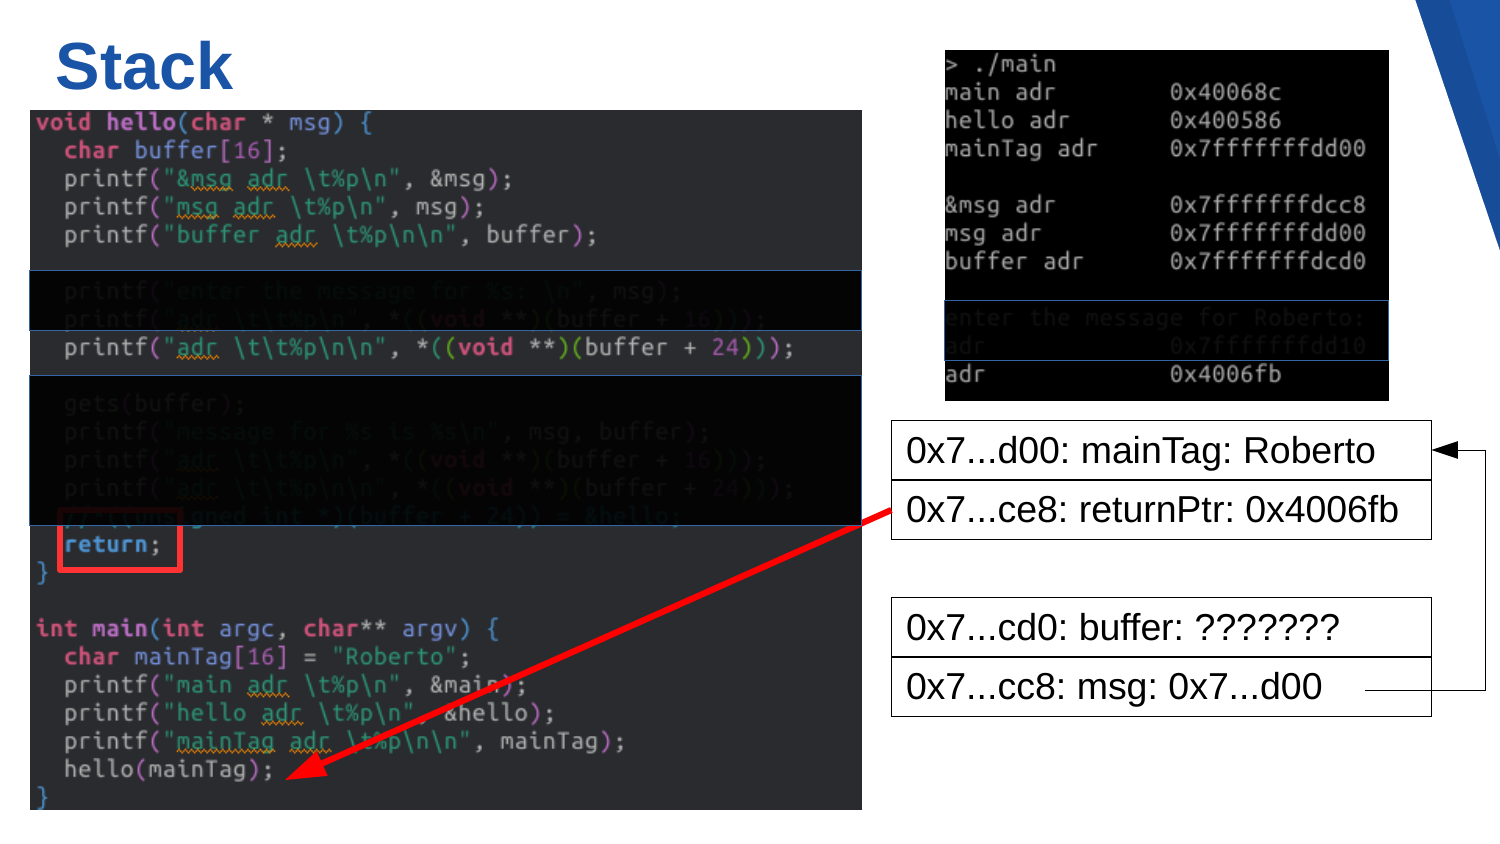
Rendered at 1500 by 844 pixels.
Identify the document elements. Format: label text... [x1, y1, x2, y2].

picture [945, 50, 1389, 300]
picture [30, 110, 862, 270]
picture [30, 526, 862, 811]
text_box [944, 300, 1389, 361]
text_box 0x7...ce8: returnPtr: 0x4006fb [891, 479, 1432, 540]
picture [945, 361, 1389, 401]
text_box [29, 270, 862, 331]
picture [30, 331, 862, 375]
picture [63, 526, 177, 567]
text_box 0x7...cd0: buffer: ??????? [891, 597, 1432, 656]
text_box 0x7...d00: mainTag: Roberto [891, 420, 1432, 479]
title Stack [40, 50, 945, 118]
text_box [29, 375, 862, 526]
text_box 0x7...cc8: msg: 0x7...d00 [891, 656, 1432, 717]
